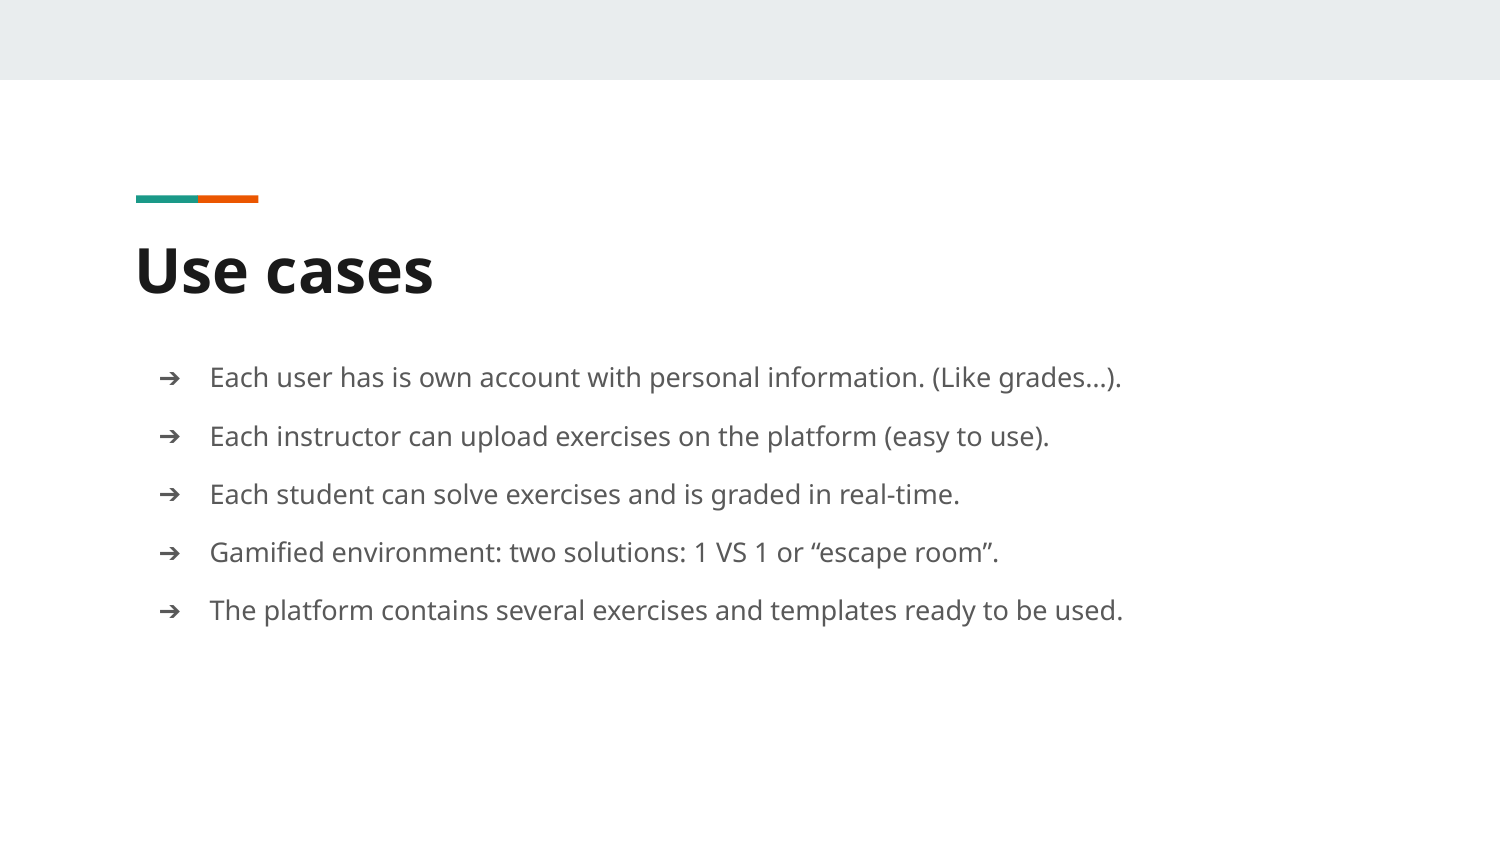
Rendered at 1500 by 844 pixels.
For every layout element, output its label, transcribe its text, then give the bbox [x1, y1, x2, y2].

list Each user has is own account with personal information. (Like grades…). Each instructor can upload exercises on the platform (easy to use). Each student can solve exercises and is graded in real-time. Gamified environment: two solutions: 1 VS 1 or “escape room”. The platform contains several exercises and templates ready to be used. [119, 341, 1381, 712]
title Use cases [119, 216, 1381, 305]
